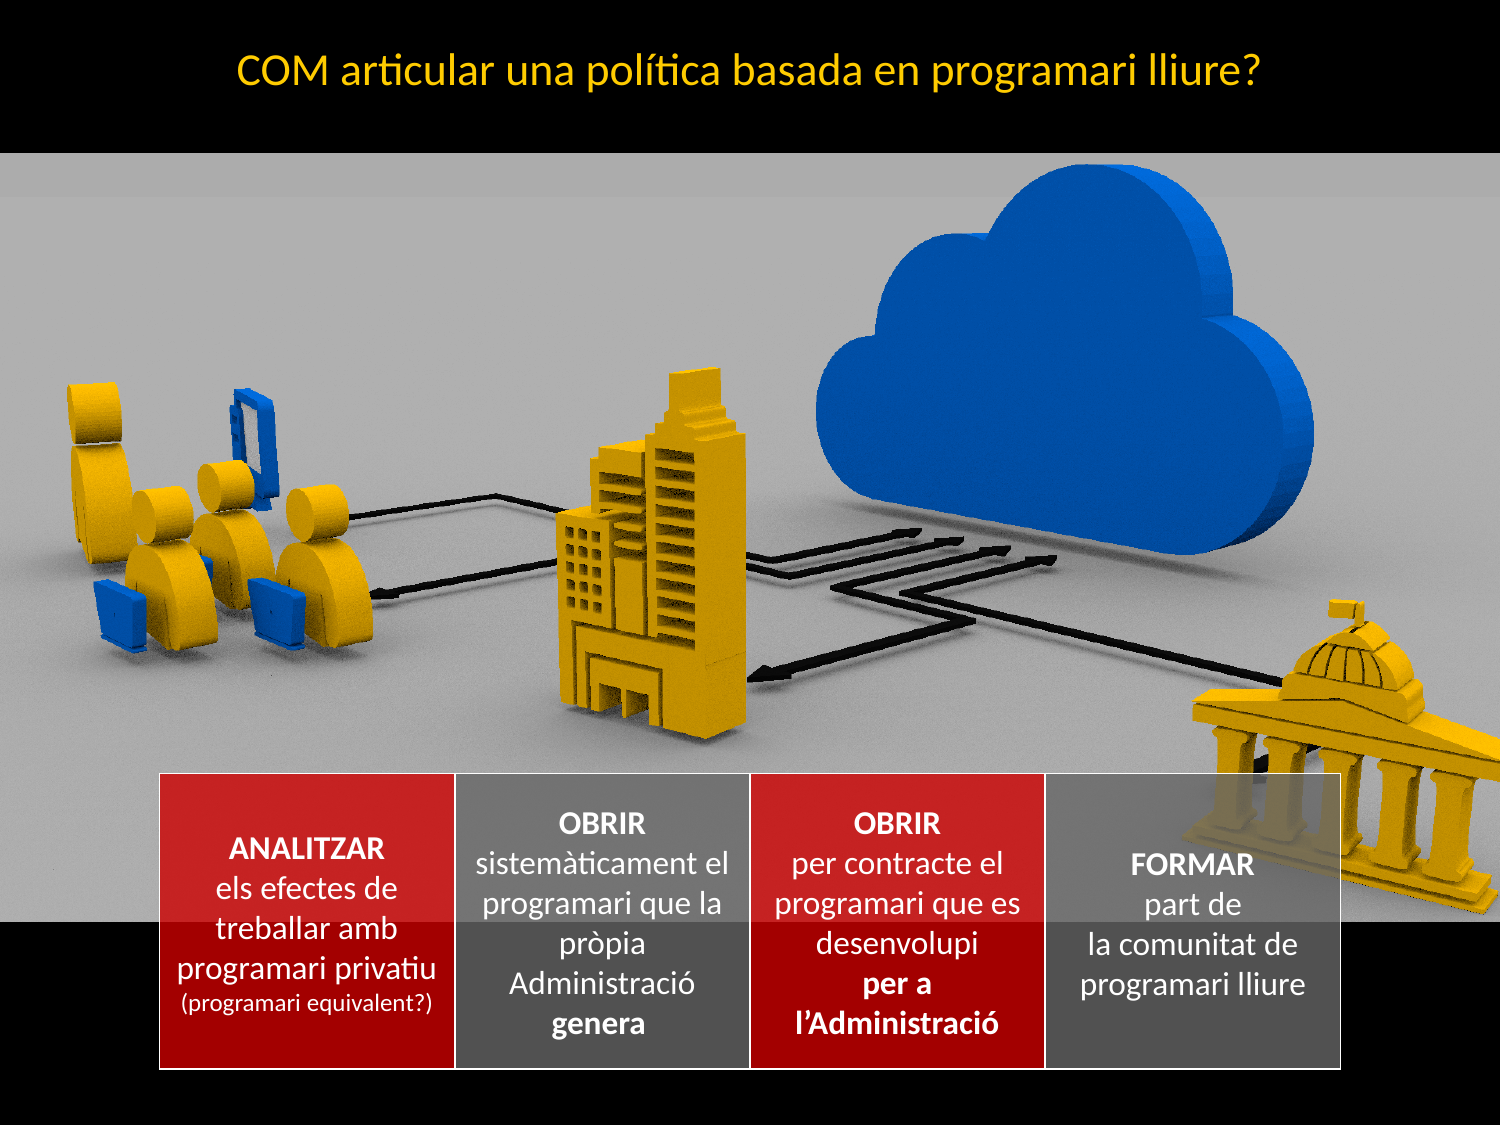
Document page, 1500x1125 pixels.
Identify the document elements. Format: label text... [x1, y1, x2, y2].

text_box FORMAR part de la comunitat de programari lliure [1046, 834, 1341, 1010]
text_box COM articular una política basada en programari lliure? [0, 44, 1500, 143]
text_box [159, 773, 1341, 834]
picture [0, 153, 1500, 922]
text_box [159, 1010, 1341, 1069]
text_box ANALITZAR els efectes de treballar amb programari privatiu (programari equivalent?) [159, 818, 454, 1024]
text_box OBRIR sistemàticament el programari que la pròpia Administració genera [454, 793, 751, 1049]
text_box OBRIR per contracte el programari que es desenvolupi per a l’Administració [751, 793, 1046, 1049]
